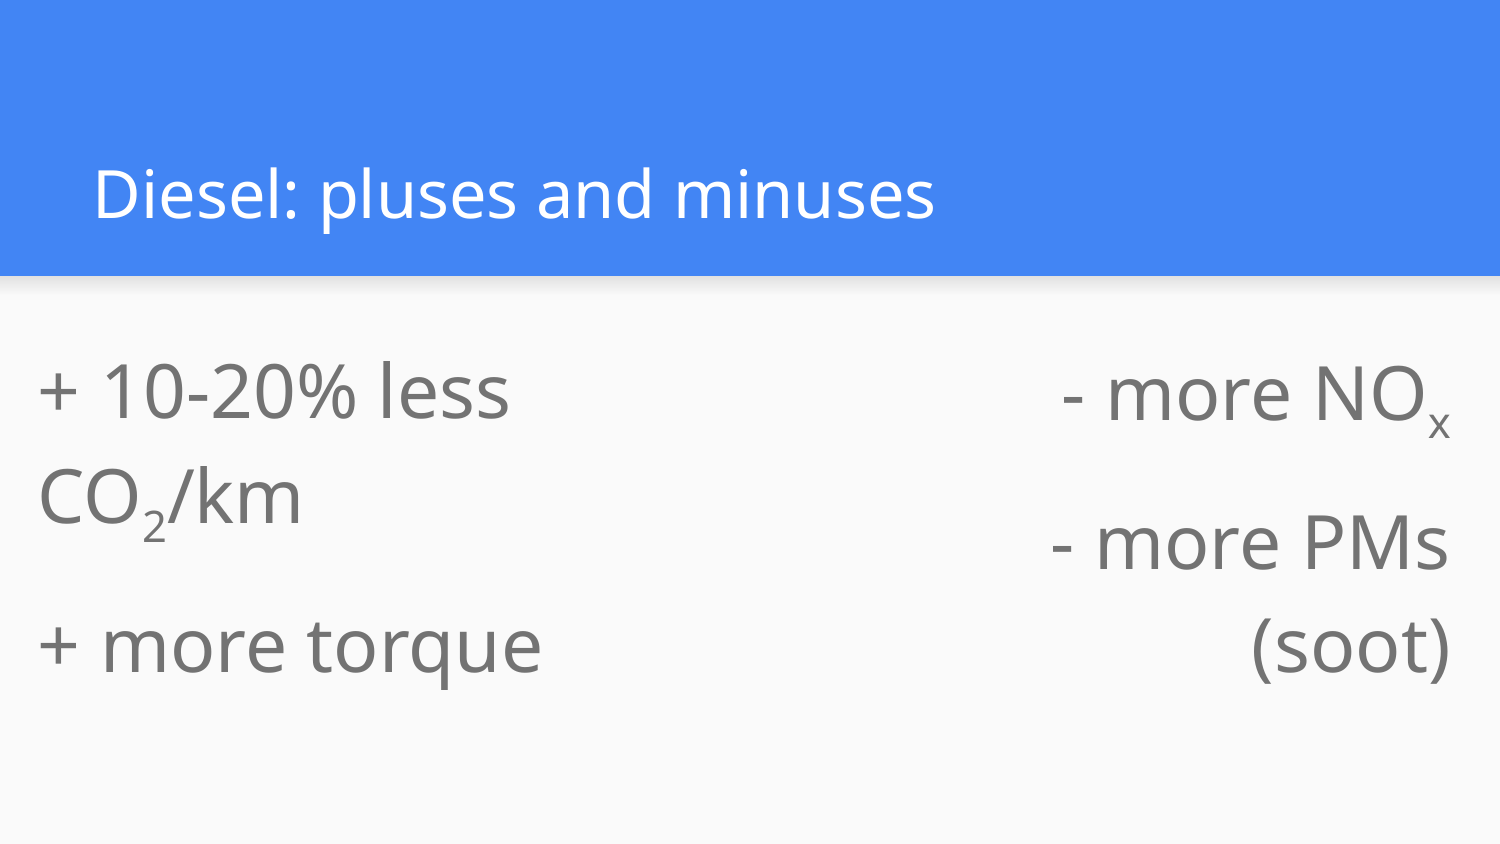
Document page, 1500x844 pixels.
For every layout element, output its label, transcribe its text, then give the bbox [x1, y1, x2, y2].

list - more NOx - more PMs (soot) [862, 314, 1466, 760]
list + 10-20% less CO2/km + more torque [22, 314, 812, 760]
title Diesel: pluses and minuses [77, 121, 1427, 248]
